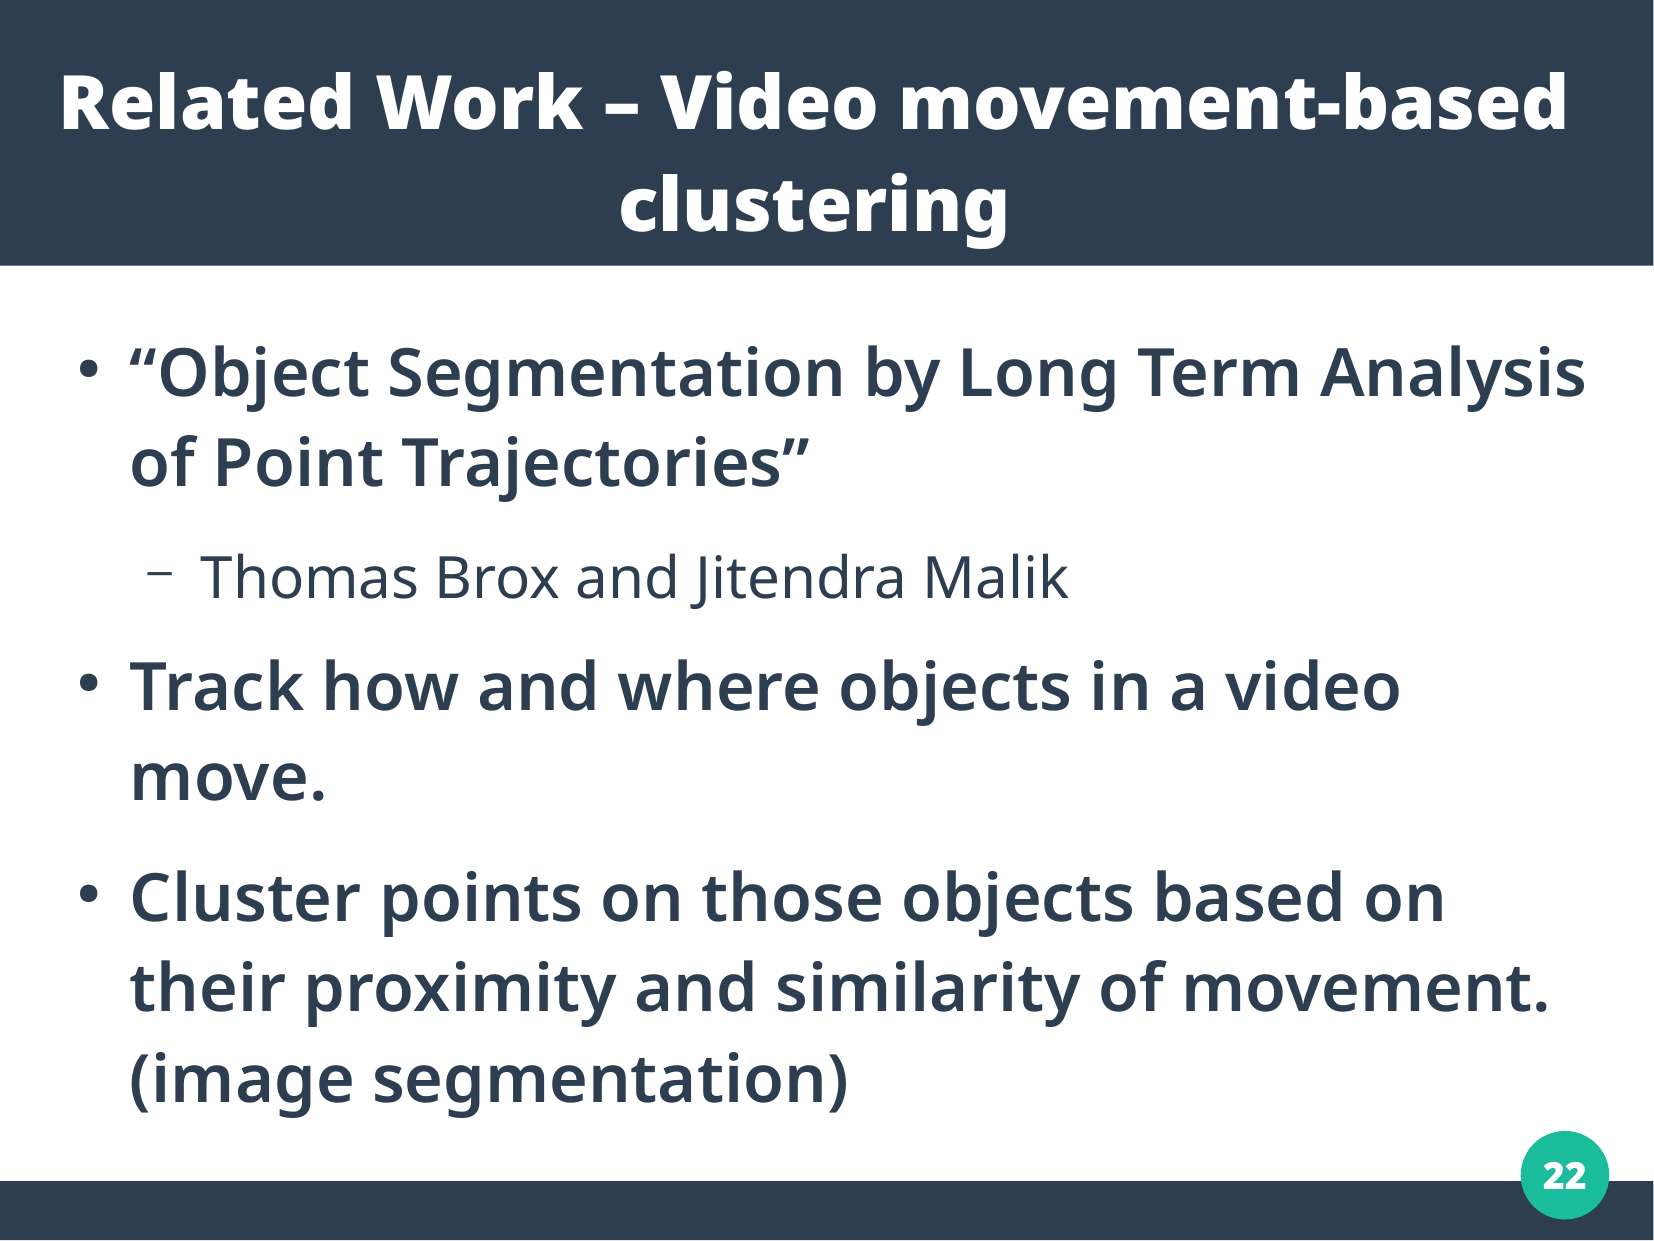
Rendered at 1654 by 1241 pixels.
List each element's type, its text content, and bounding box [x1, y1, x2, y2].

list “Object Segmentation by Long Term Analysis of Point Trajectories” Thomas Brox and Jitendra Malik Track how and where objects in a video move. Cluster points on those objects based on their proximity and similarity of movement. (image segmentation) [59, 324, 1595, 1152]
title Related Work – Video movement-based clustering [59, 49, 1595, 207]
